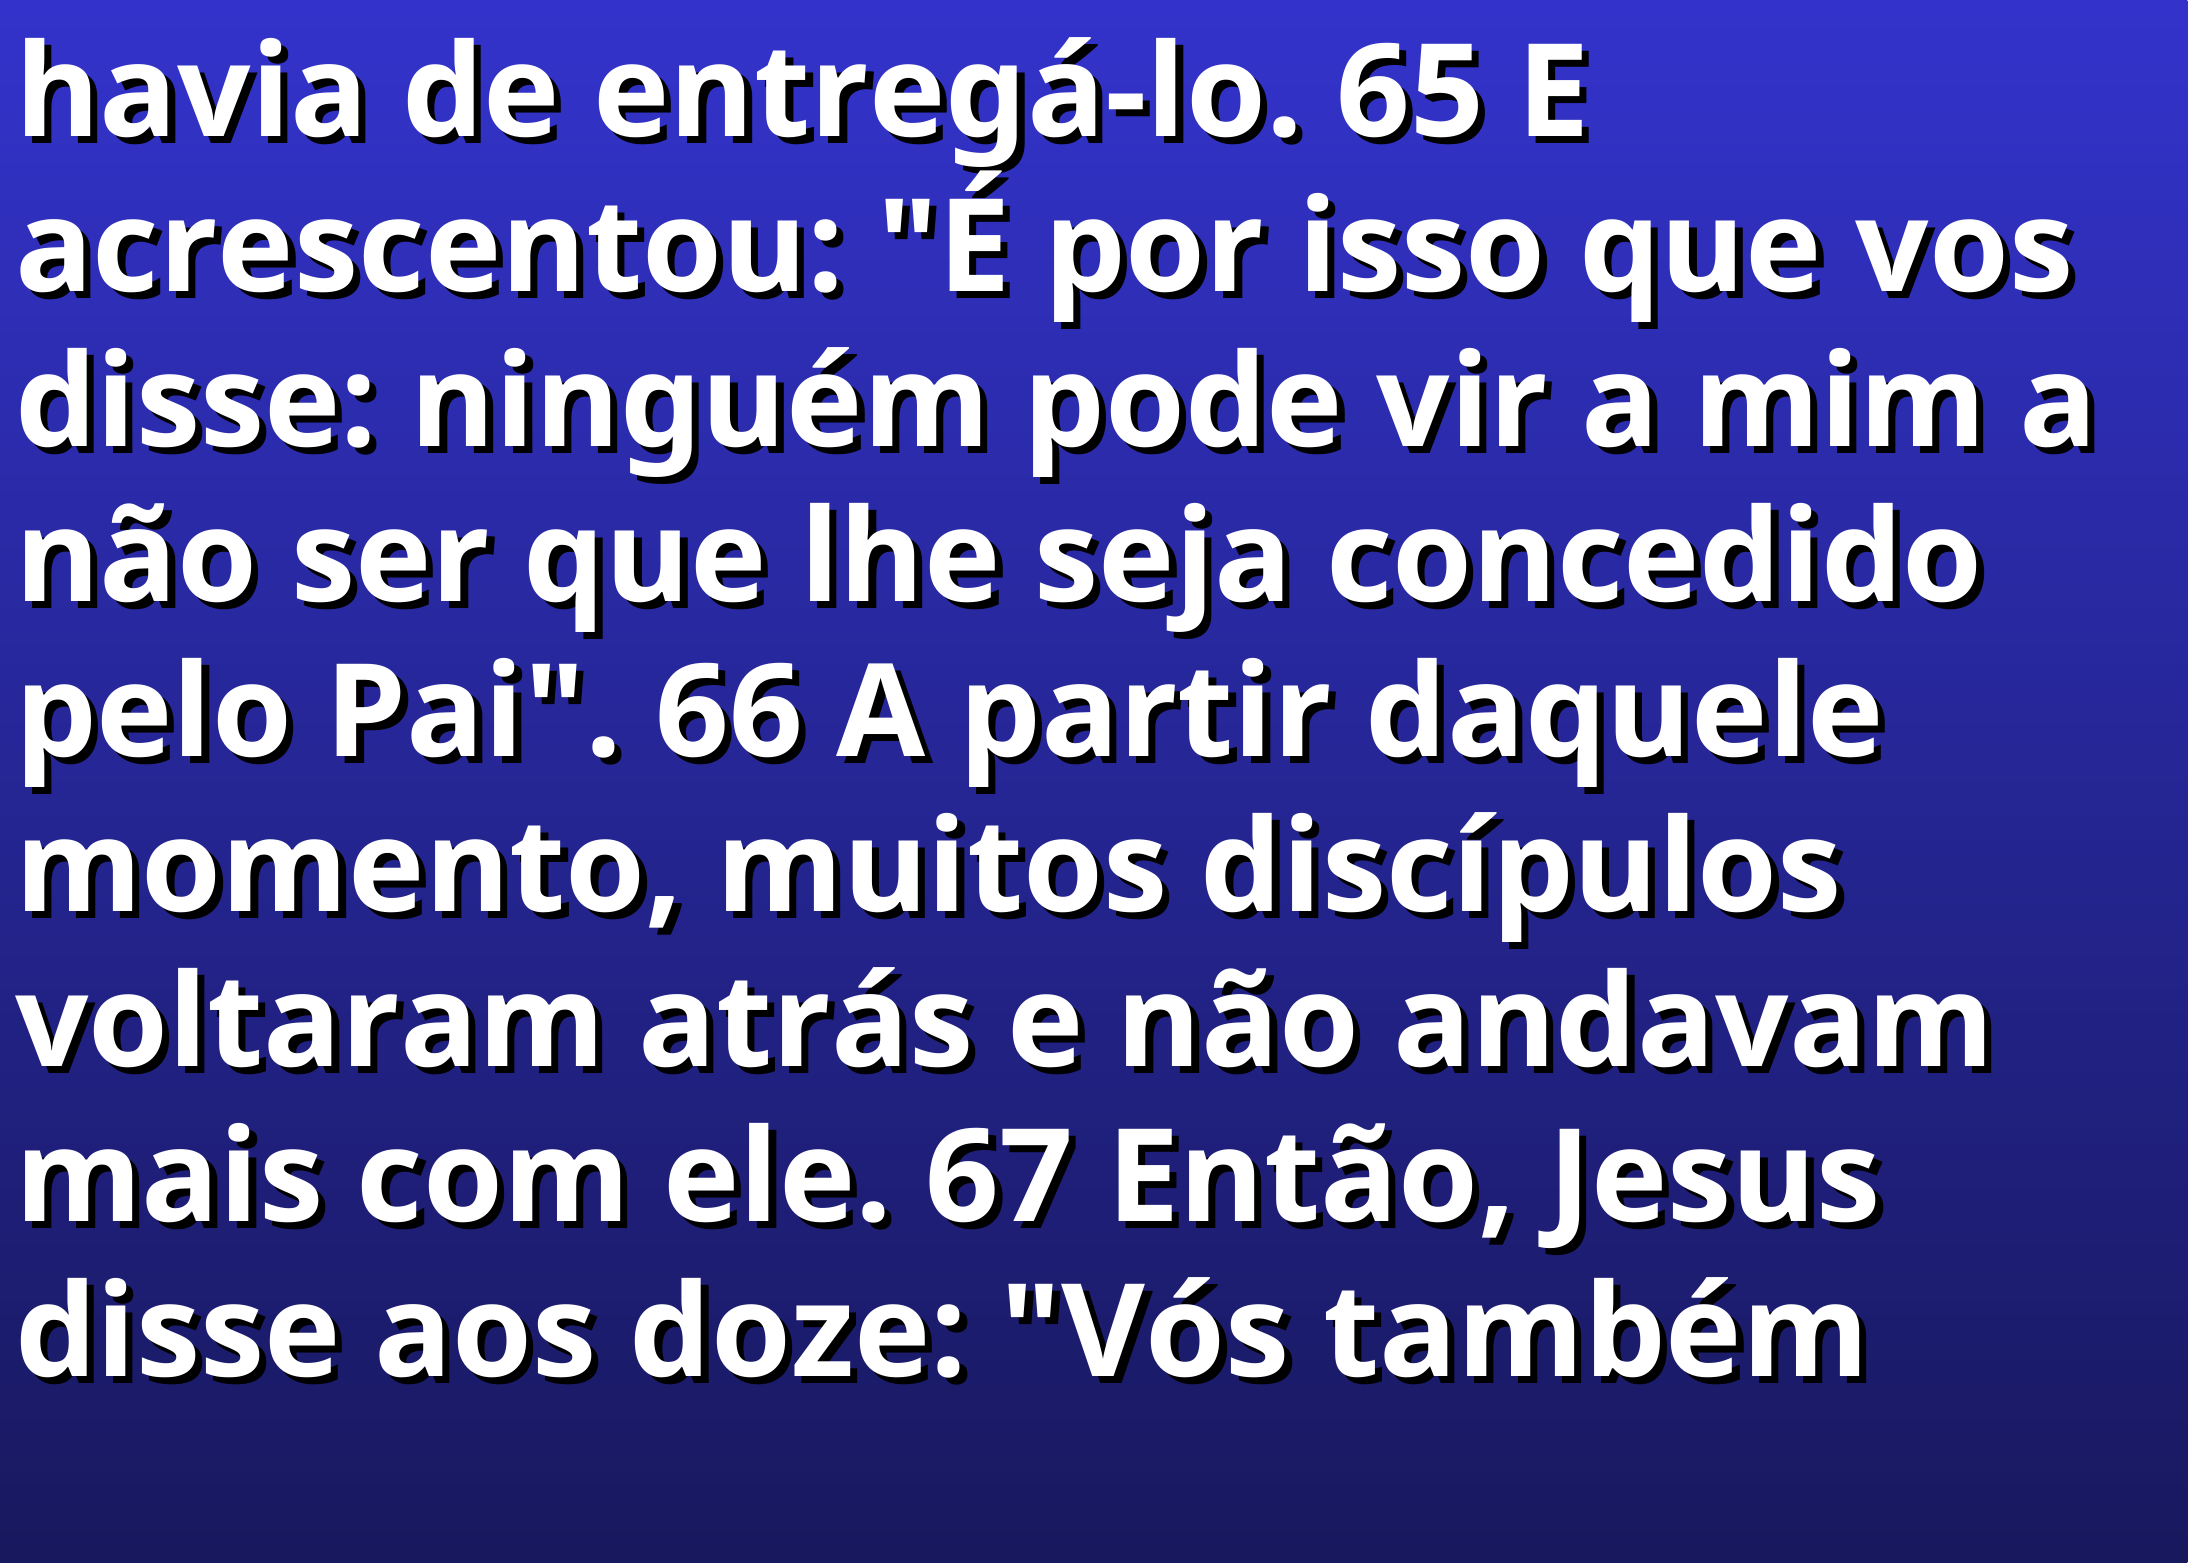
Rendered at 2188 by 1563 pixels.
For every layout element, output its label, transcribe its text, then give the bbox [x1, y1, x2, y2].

text_box havia de entregá-lo. 65 E acrescentou: "É por isso que vos disse: ninguém pode vir a mim a não ser que lhe seja concedido pelo Pai". 66 A partir daquele momento, muitos discípulos voltaram atrás e não andavam mais com ele. 67 Então, Jesus disse aos doze: "Vós também [0, 0, 2188, 1410]
